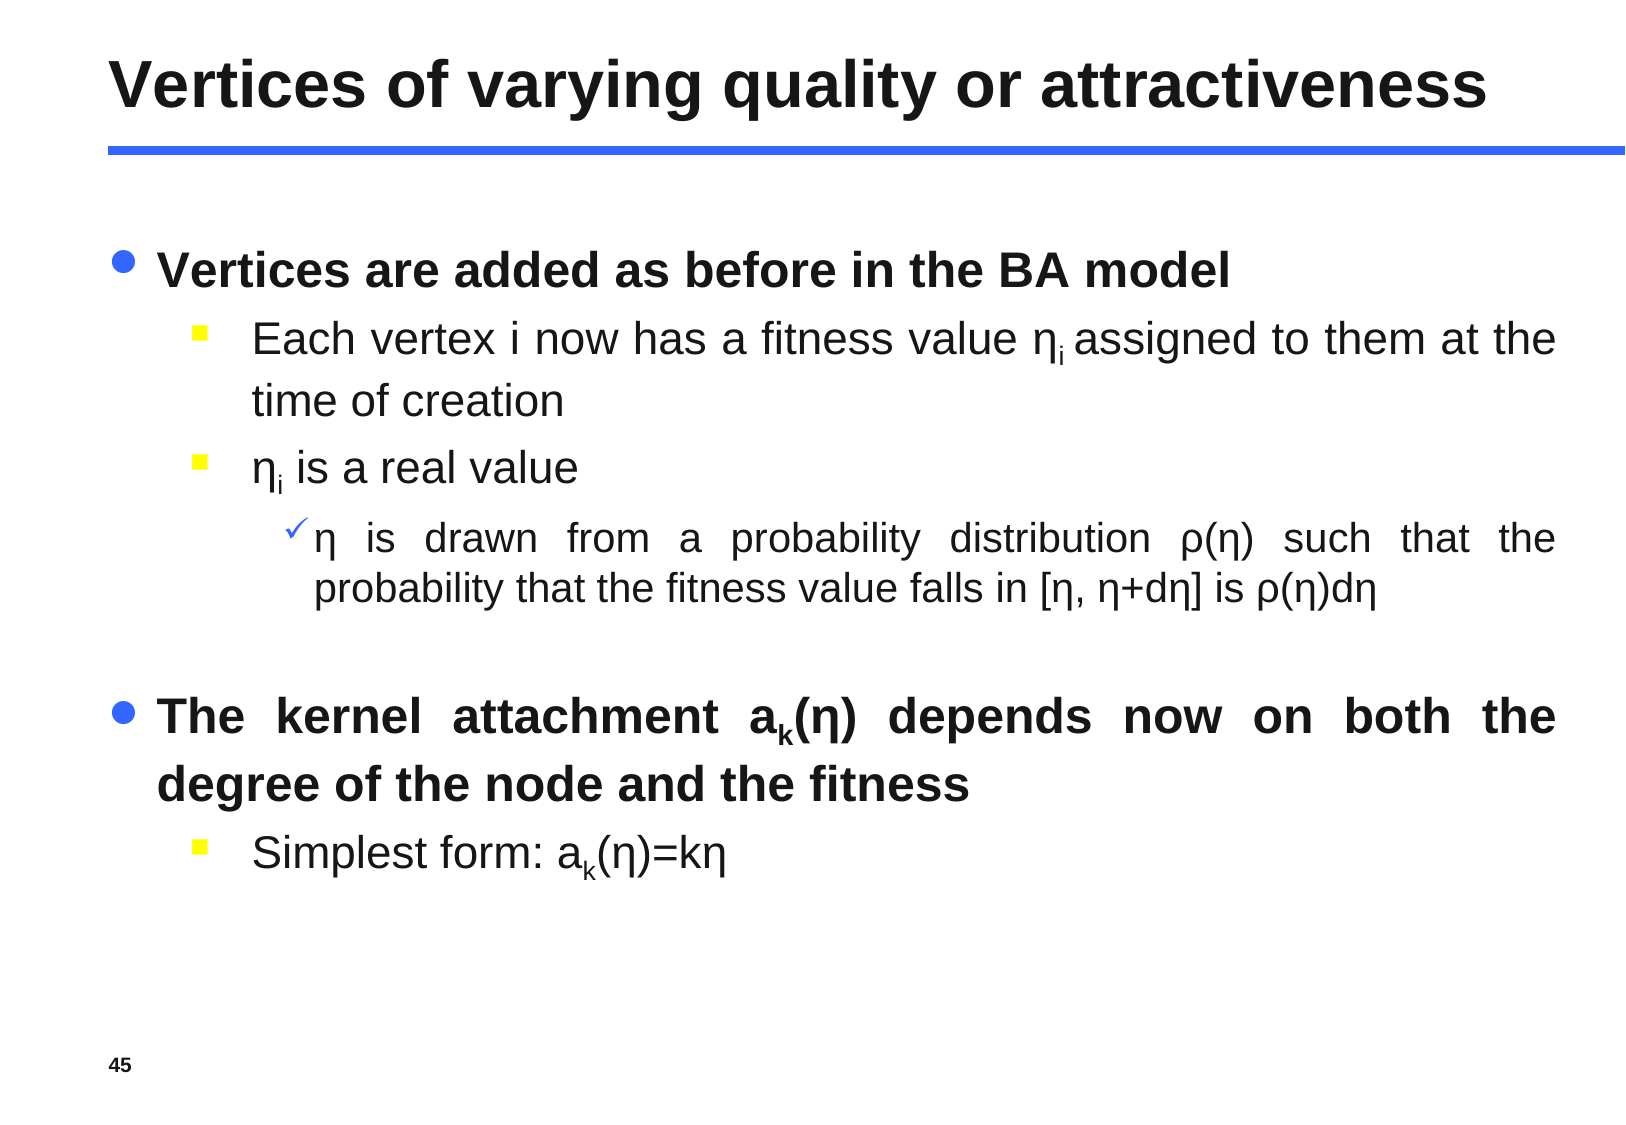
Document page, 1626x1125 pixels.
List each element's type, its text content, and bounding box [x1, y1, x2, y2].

list Vertices are added as before in the BA model Each vertex i now has a fitness value ηi assigned to them at the time of creation ηi is a real value η is drawn from a probability distribution ρ(η) such that the probability that the fitness value falls in [η, η+dη] is ρ(η)dη The kernel attachment ak(η) depends now on both the degree of the node and the fitness Simplest form: ak(η)=kη [108, 237, 1558, 975]
text_box <number> [108, 1051, 188, 1077]
title Vertices of varying quality or attractiveness [108, 30, 1558, 131]
